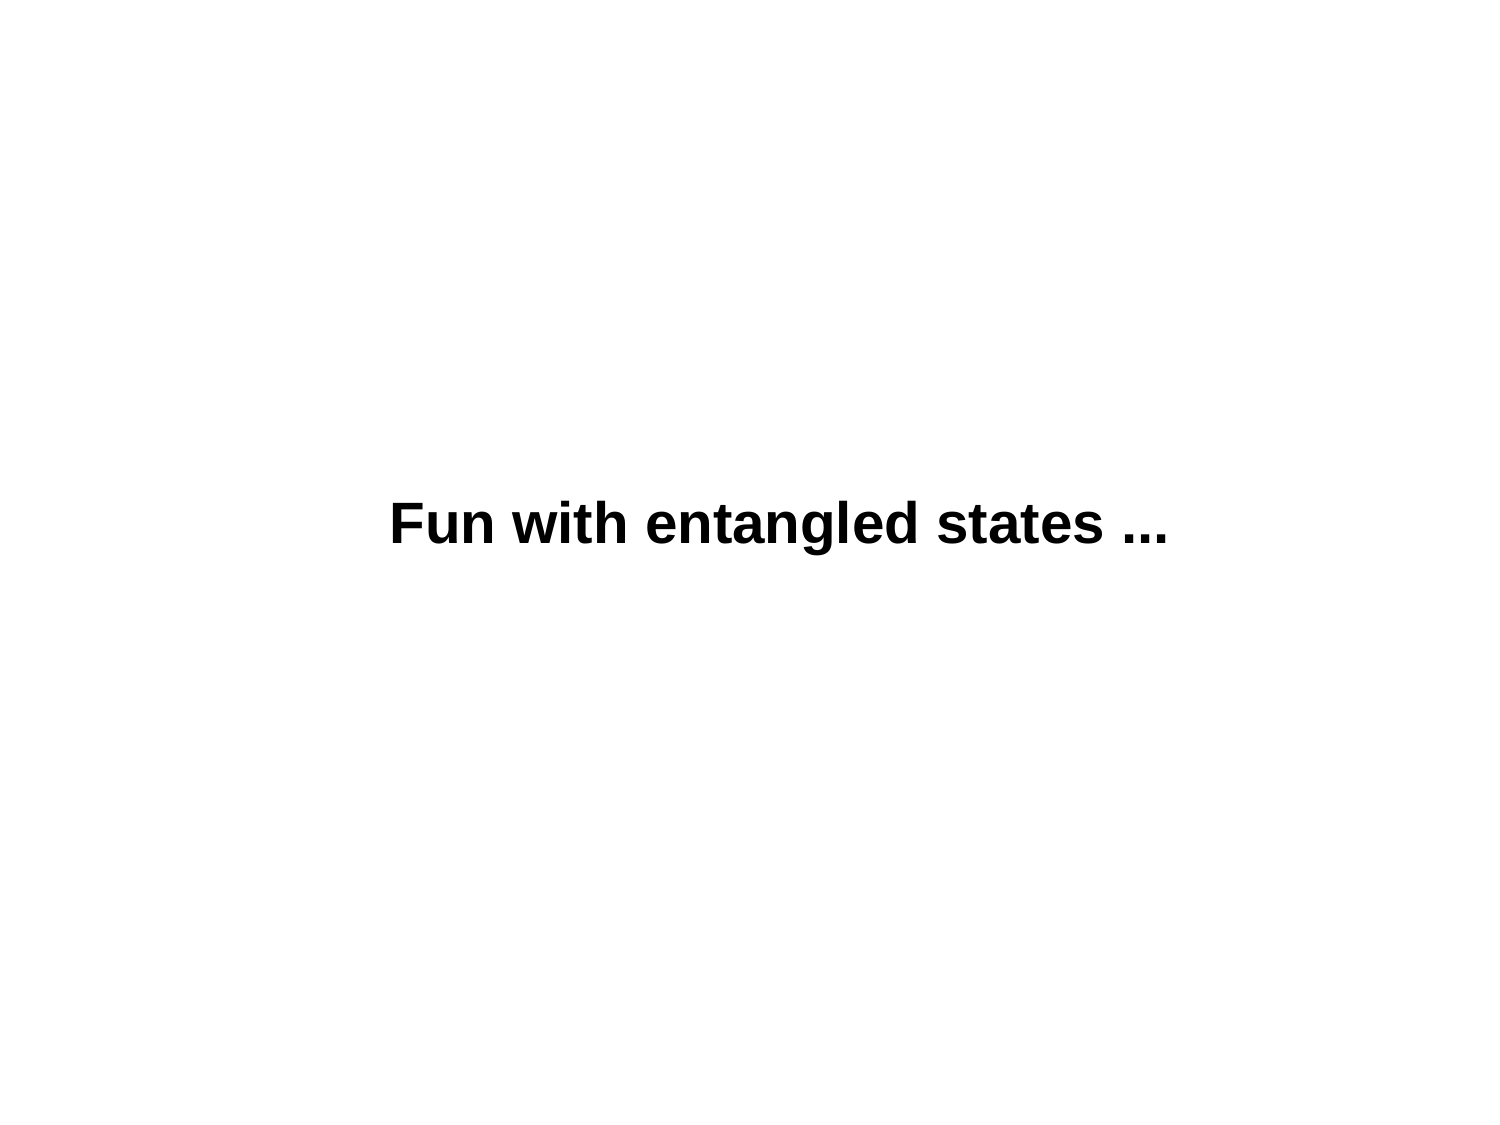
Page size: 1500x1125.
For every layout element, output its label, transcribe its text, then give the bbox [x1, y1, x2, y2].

text_box Fun with entangled states ... [374, 477, 1186, 563]
